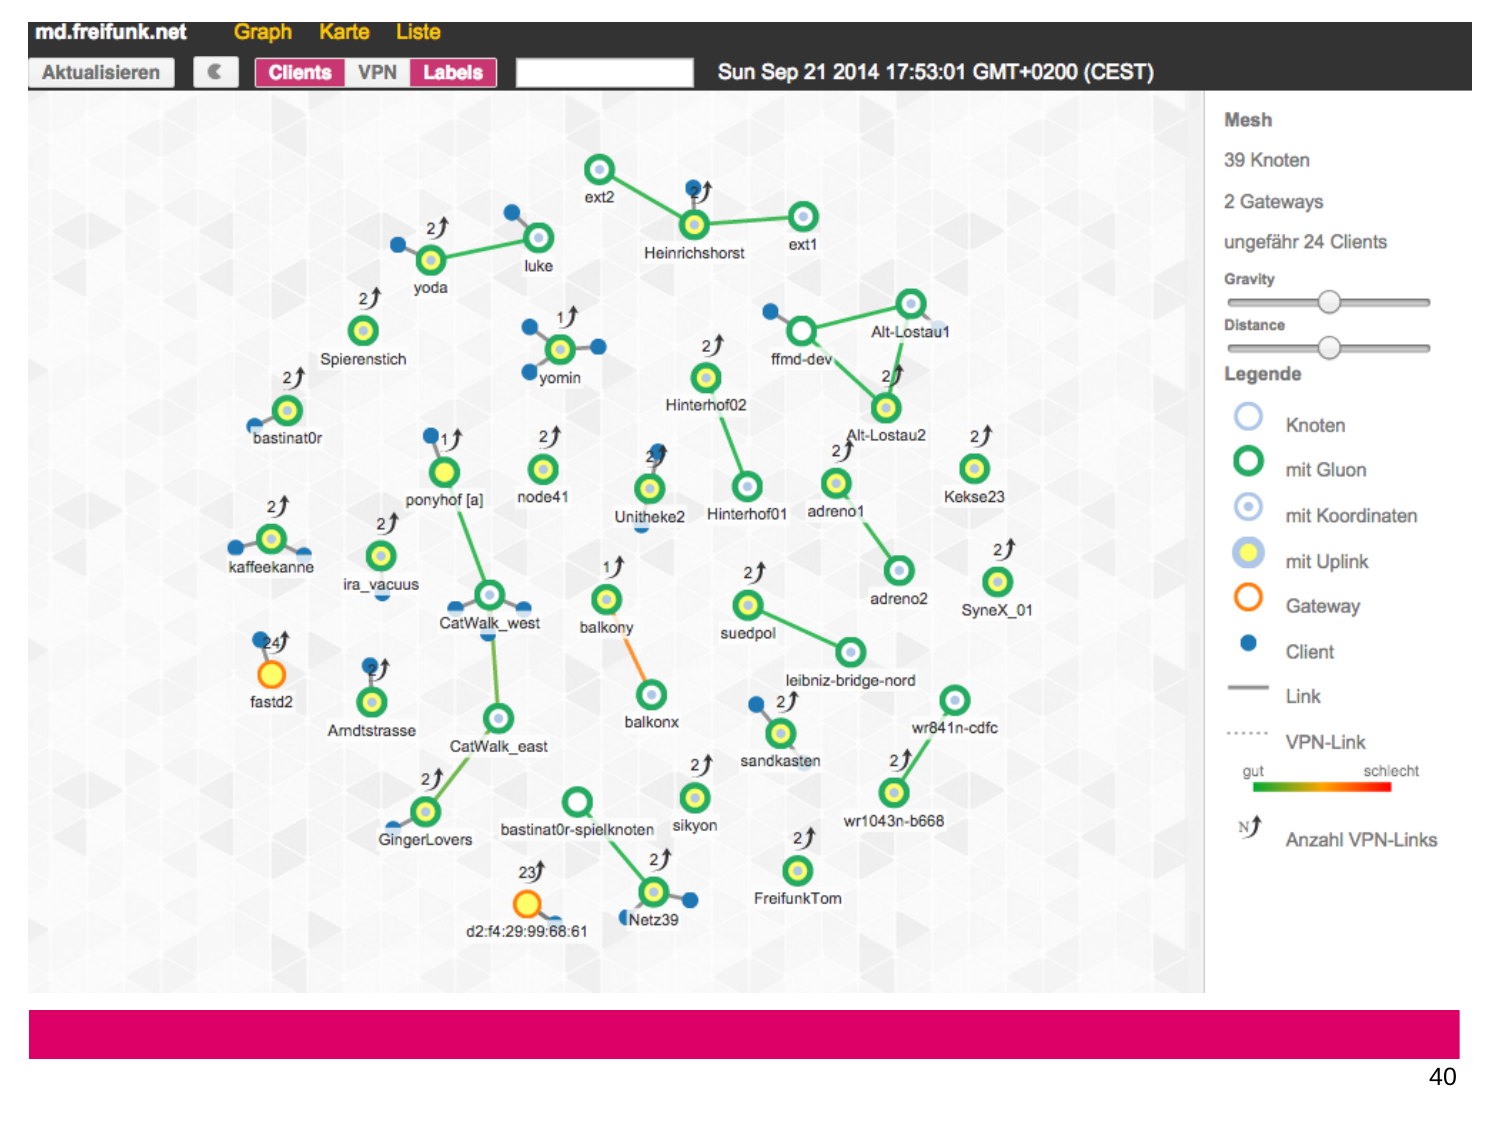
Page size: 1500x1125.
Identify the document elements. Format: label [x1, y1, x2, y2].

picture [28, 22, 1472, 993]
